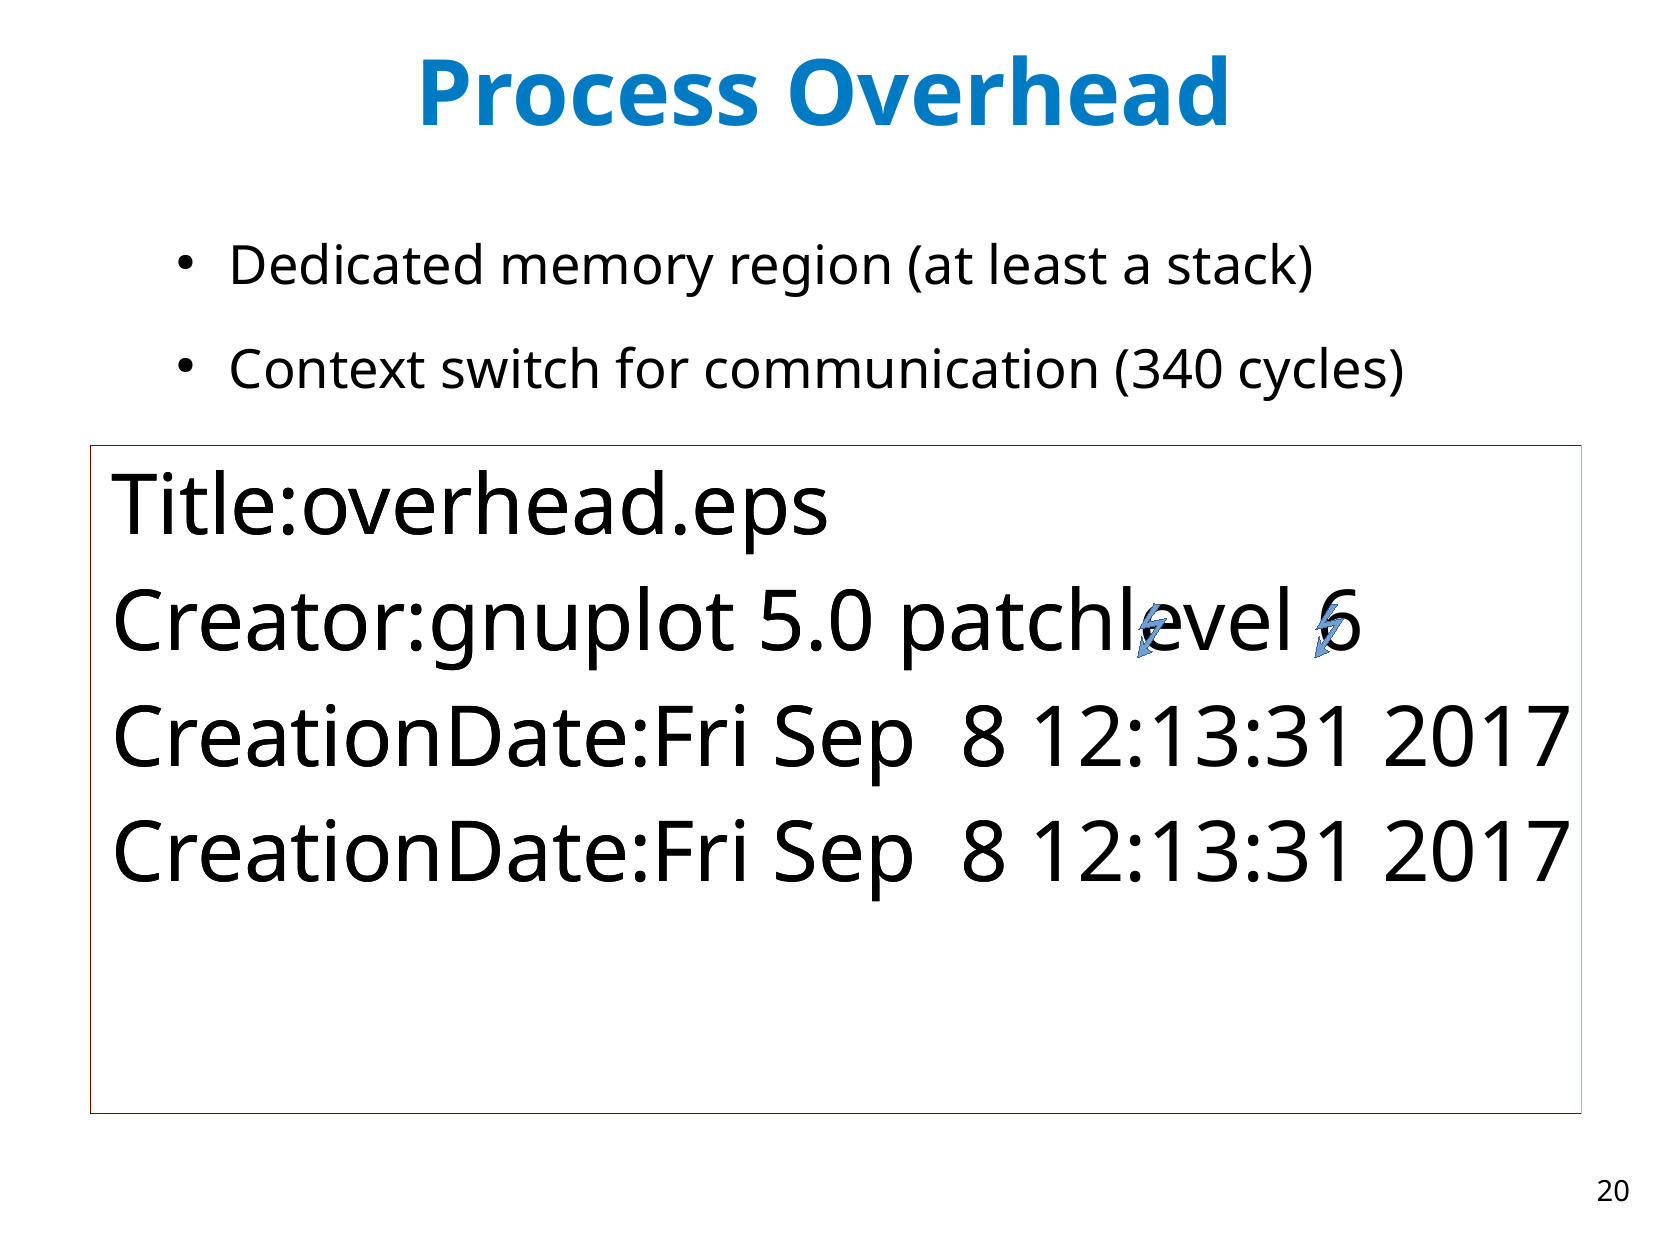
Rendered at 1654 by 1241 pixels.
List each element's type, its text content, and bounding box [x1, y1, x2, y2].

text_box [1137, 603, 1167, 658]
list Dedicated memory region (at least a stack) Context switch for communication (340 cycles) [158, 226, 1524, 439]
picture [84, 439, 1582, 1114]
text_box [1314, 603, 1344, 658]
text_box Process Overhead [0, 0, 1651, 181]
